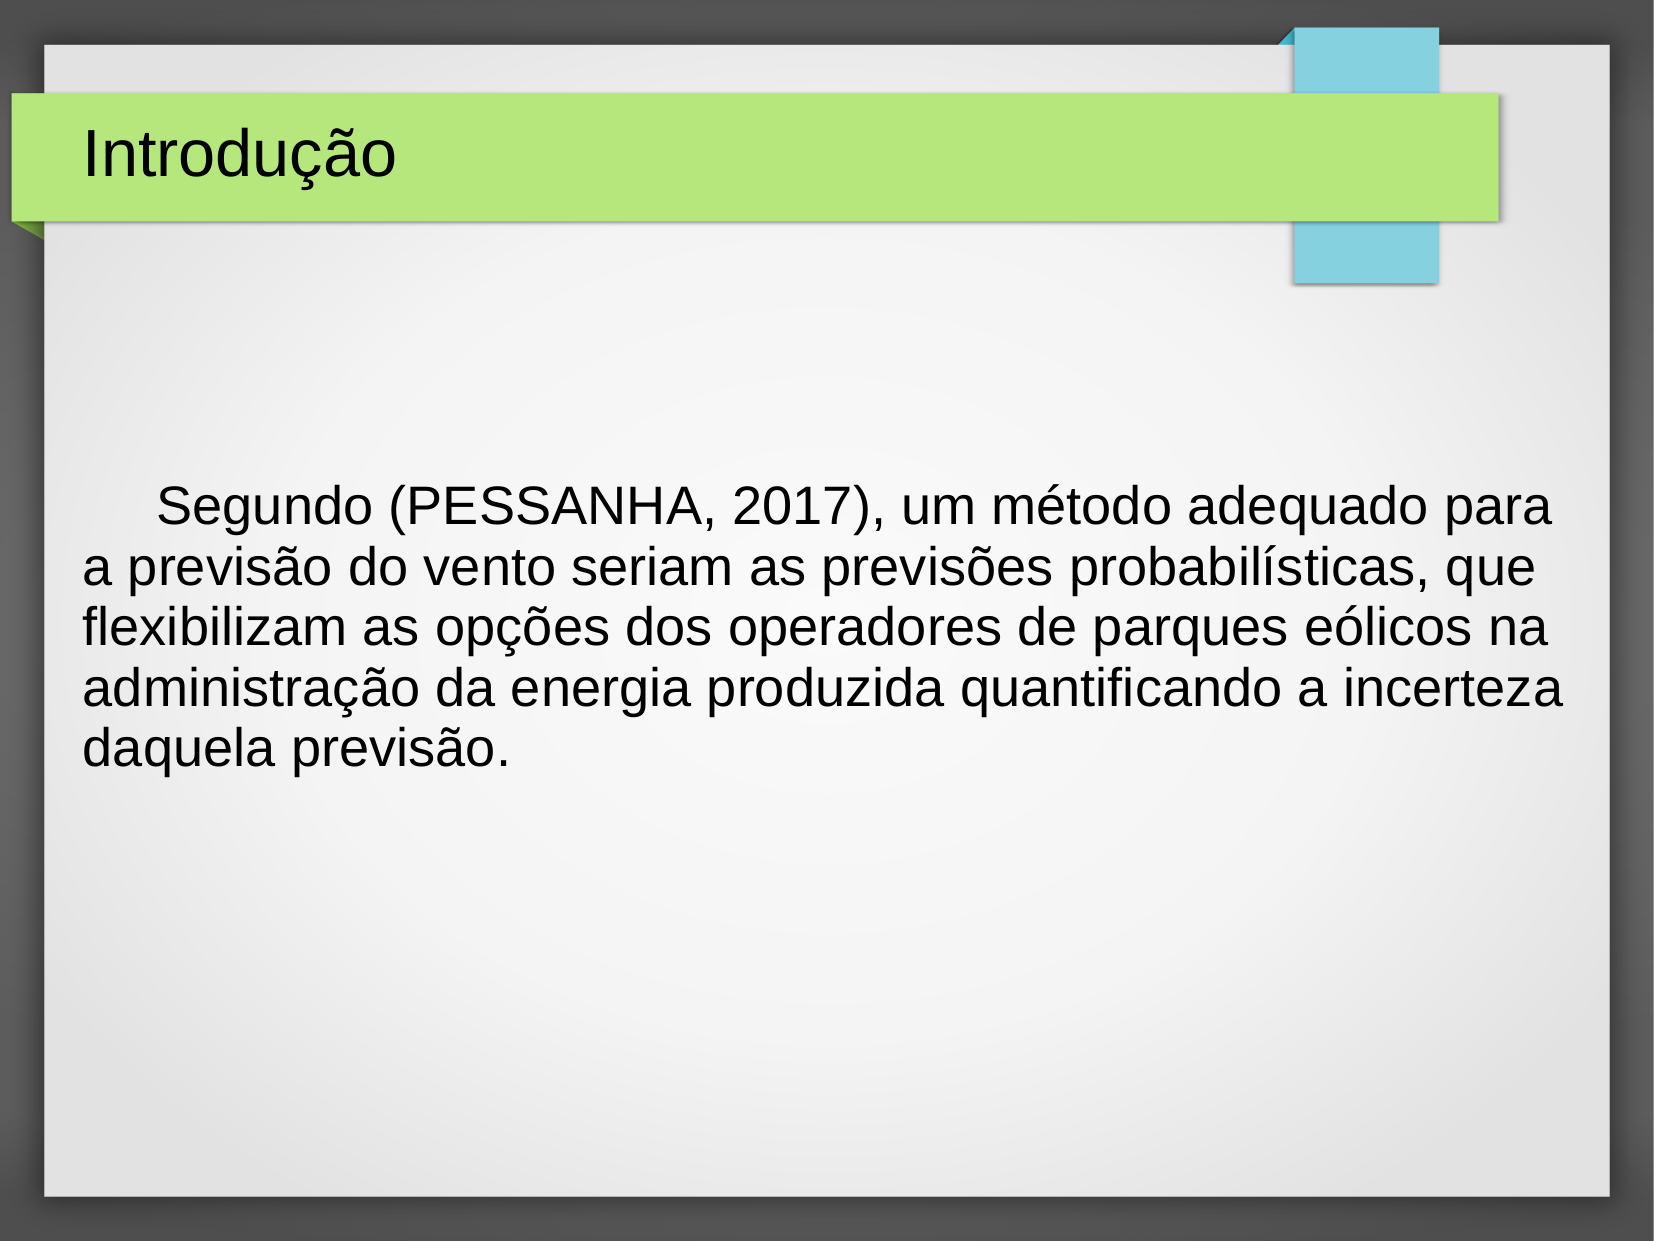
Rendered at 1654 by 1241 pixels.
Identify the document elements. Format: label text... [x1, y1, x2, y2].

picture [0, 0, 1654, 1241]
list Segundo (PESSANHA, 2017), um método adequado para a previsão do vento seriam as previsões probabilísticas, que flexibilizam as opções dos operadores de parques eólicos na administração da energia produzida quantificando a incerteza daquela previsão. [82, 295, 1571, 1015]
title Introdução [82, 94, 1264, 213]
